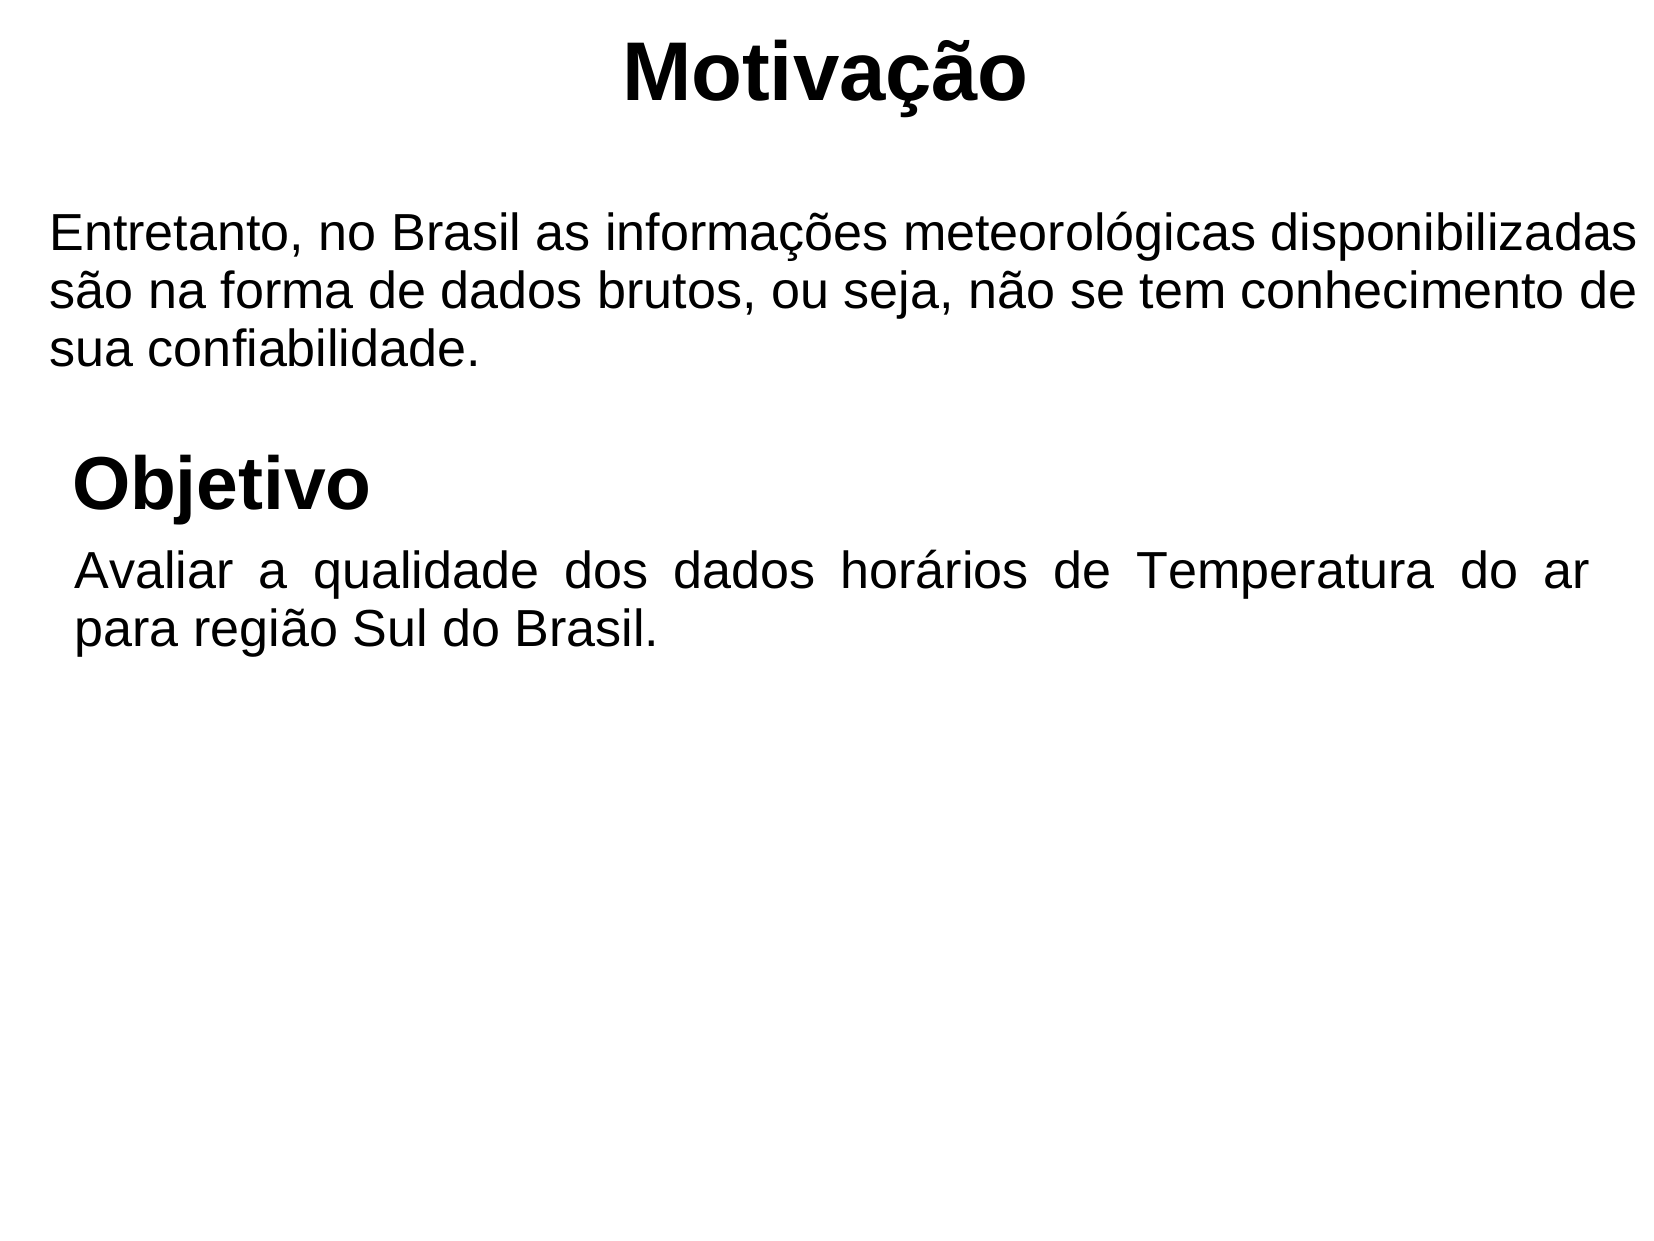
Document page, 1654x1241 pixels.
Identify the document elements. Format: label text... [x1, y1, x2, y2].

text_box Avaliar a qualidade dos dados horários de Temperatura do ar para região Sul do Brasil. [60, 534, 1606, 736]
text_box Objetivo [57, 435, 387, 540]
title Motivação [82, 0, 1569, 176]
text_box Entretanto, no Brasil as informações meteorológicas disponibilizadas são na forma de dados brutos, ou seja, não se tem conhecimento de sua confiabilidade. [34, 196, 1654, 391]
